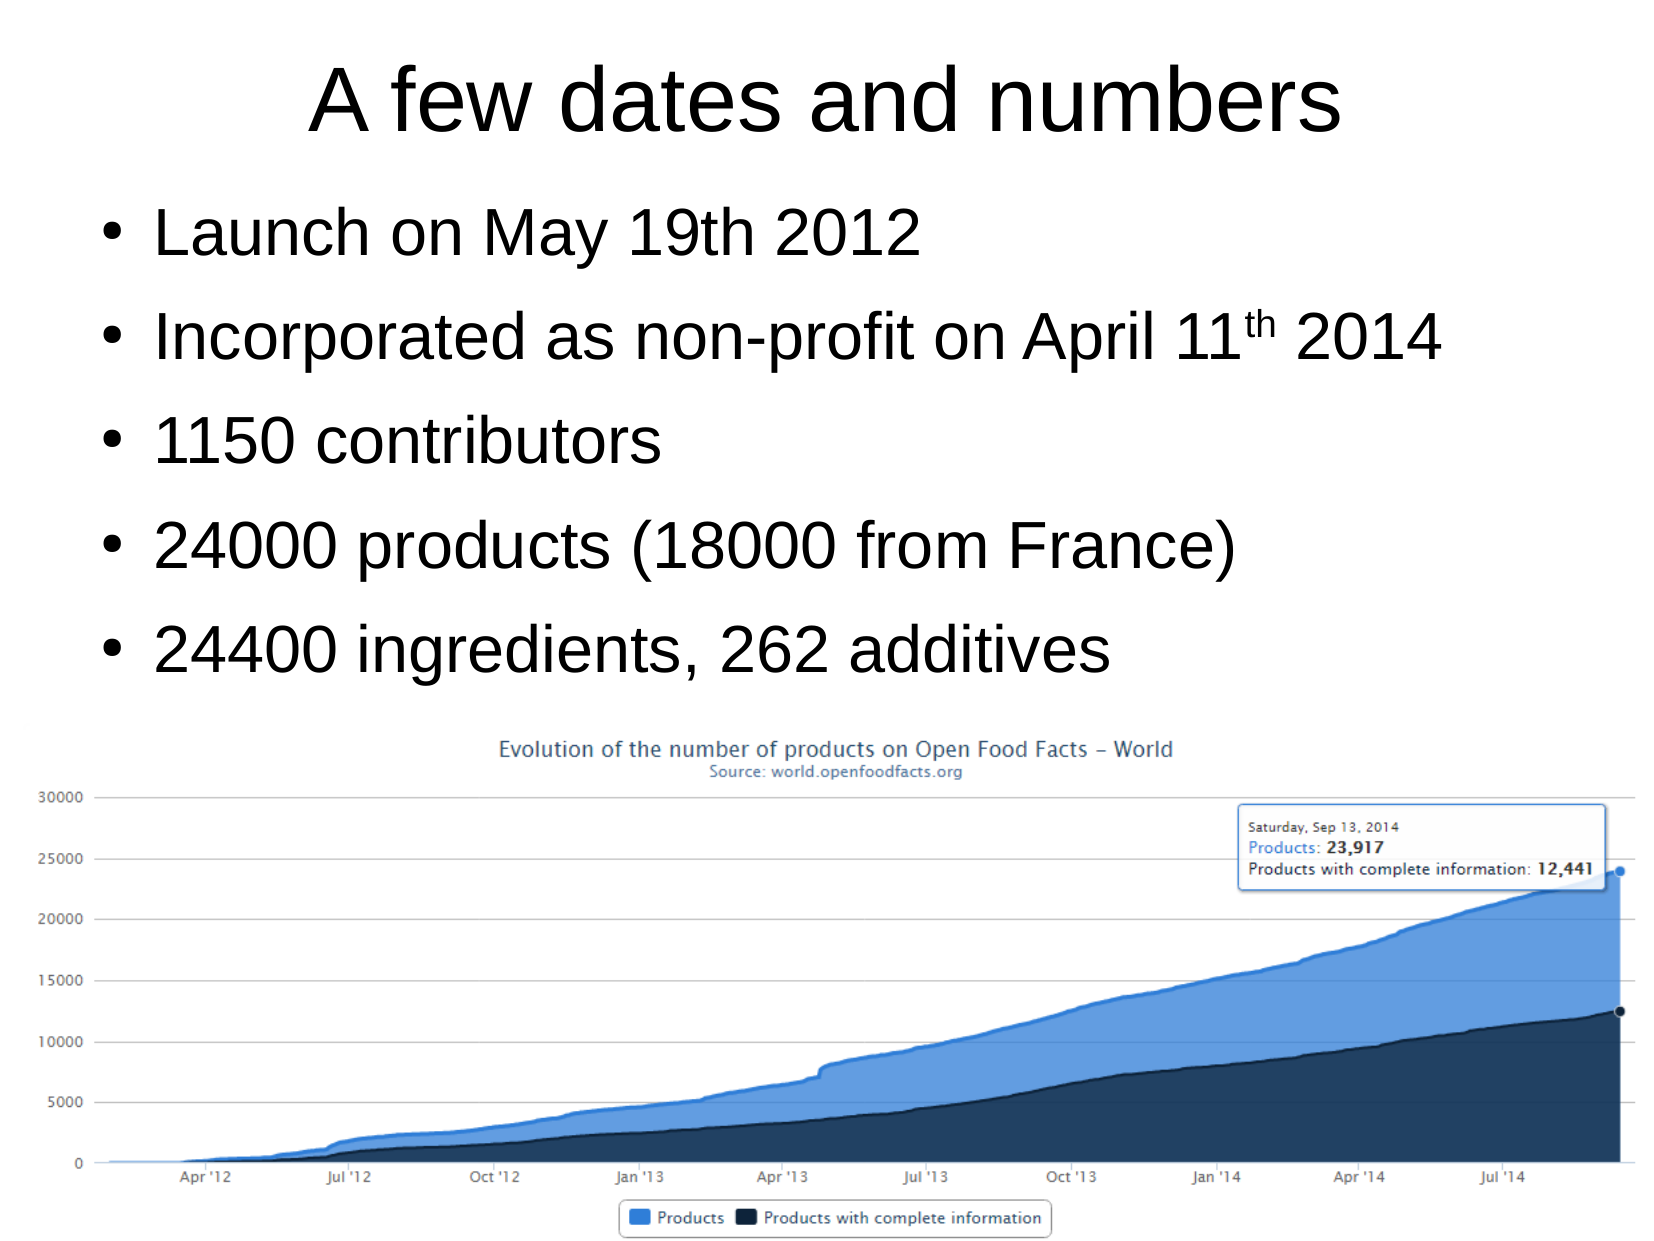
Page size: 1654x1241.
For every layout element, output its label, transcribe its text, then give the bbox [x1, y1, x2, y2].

title A few dates and numbers [82, 48, 1571, 152]
picture [13, 721, 1642, 1241]
list Launch on May 19th 2012 Incorporated as non-profit on April 11th 2014 1150 contributors 24000 products (18000 from France) 24400 ingredients, 262 additives [82, 195, 1571, 721]
